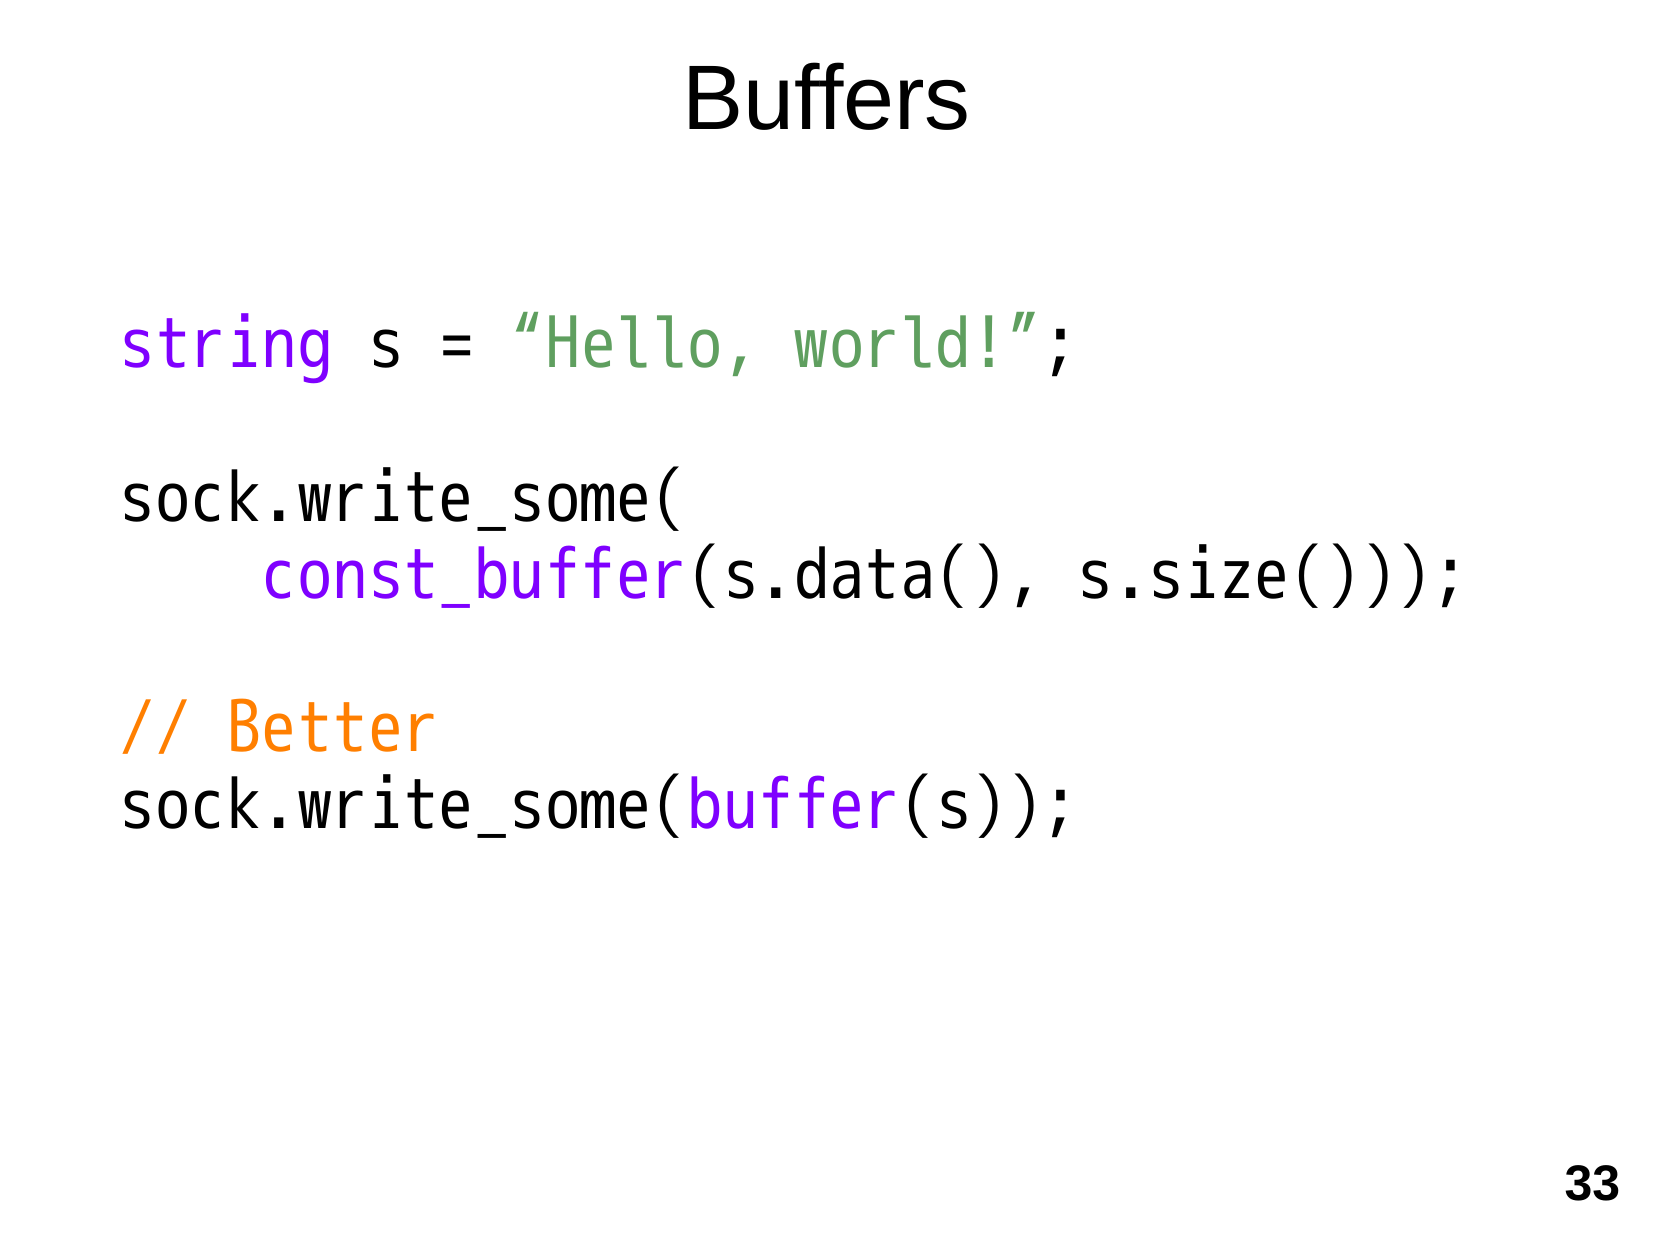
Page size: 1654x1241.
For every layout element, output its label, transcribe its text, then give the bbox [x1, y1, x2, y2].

title Buffers [82, 15, 1571, 181]
text_box string s = “Hello, world!”; sock.write_some( const_buffer(s.data(), s.size())); // Better sock.write_some(buffer(s)); [104, 300, 1575, 927]
